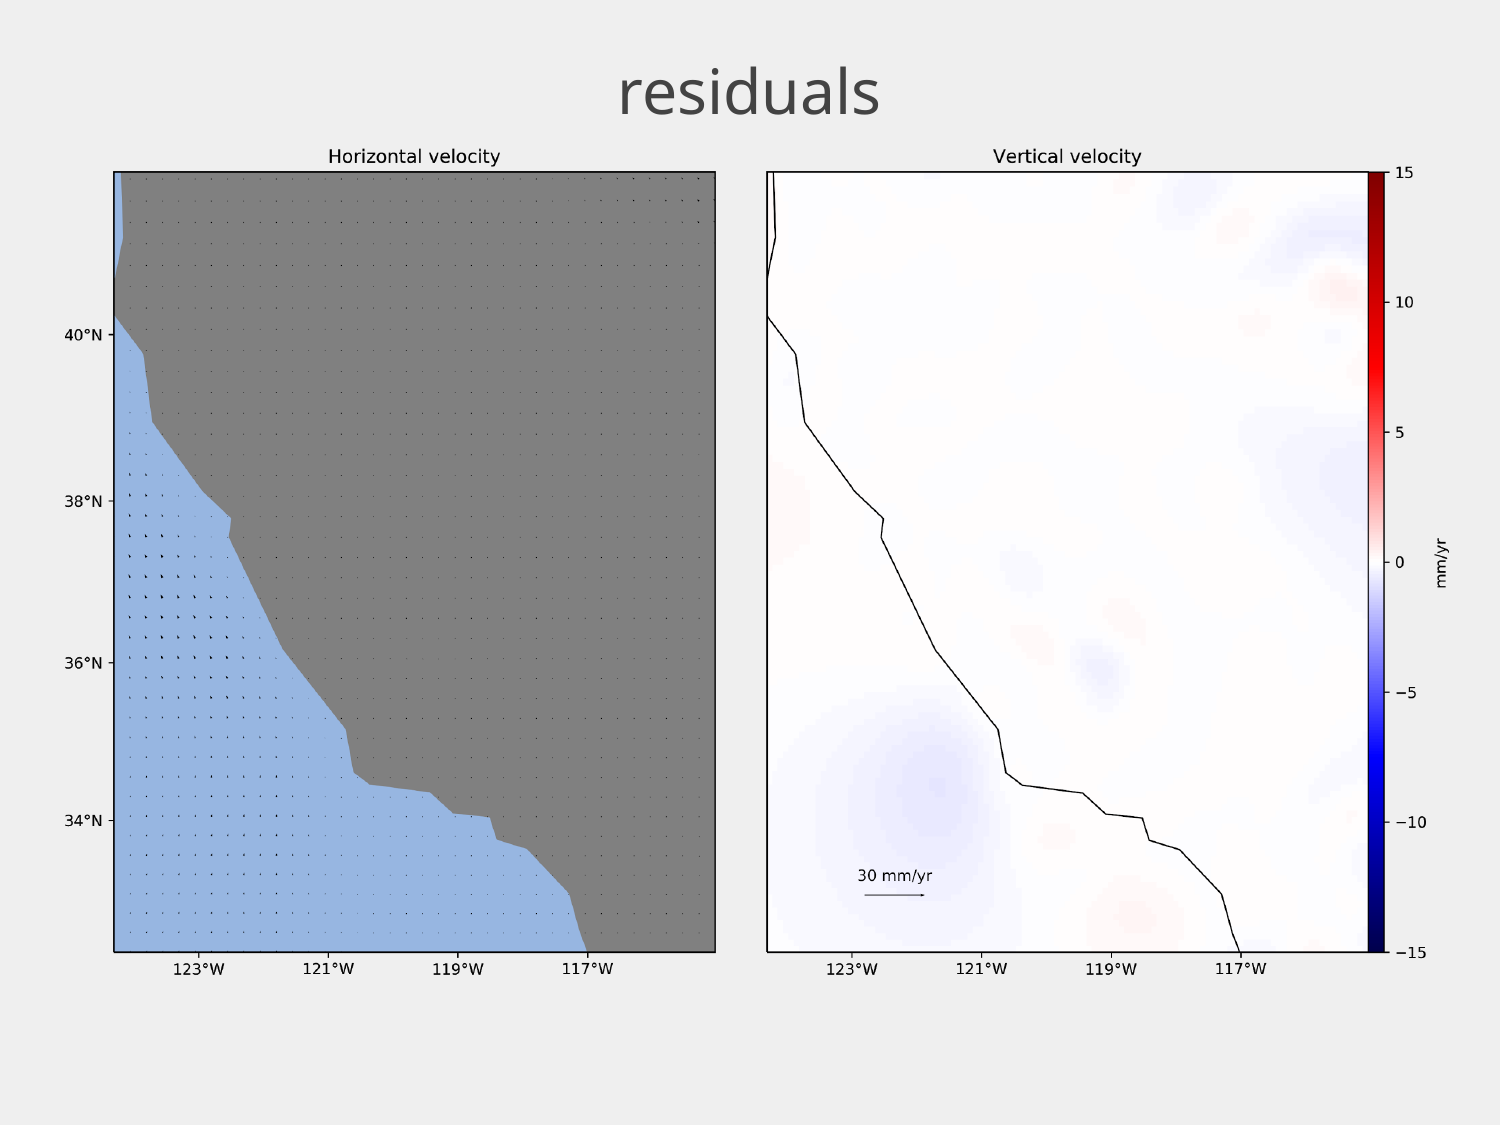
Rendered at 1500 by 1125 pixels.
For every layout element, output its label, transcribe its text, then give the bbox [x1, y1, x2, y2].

picture [24, 147, 1475, 978]
text_box residuals [149, 37, 1350, 147]
